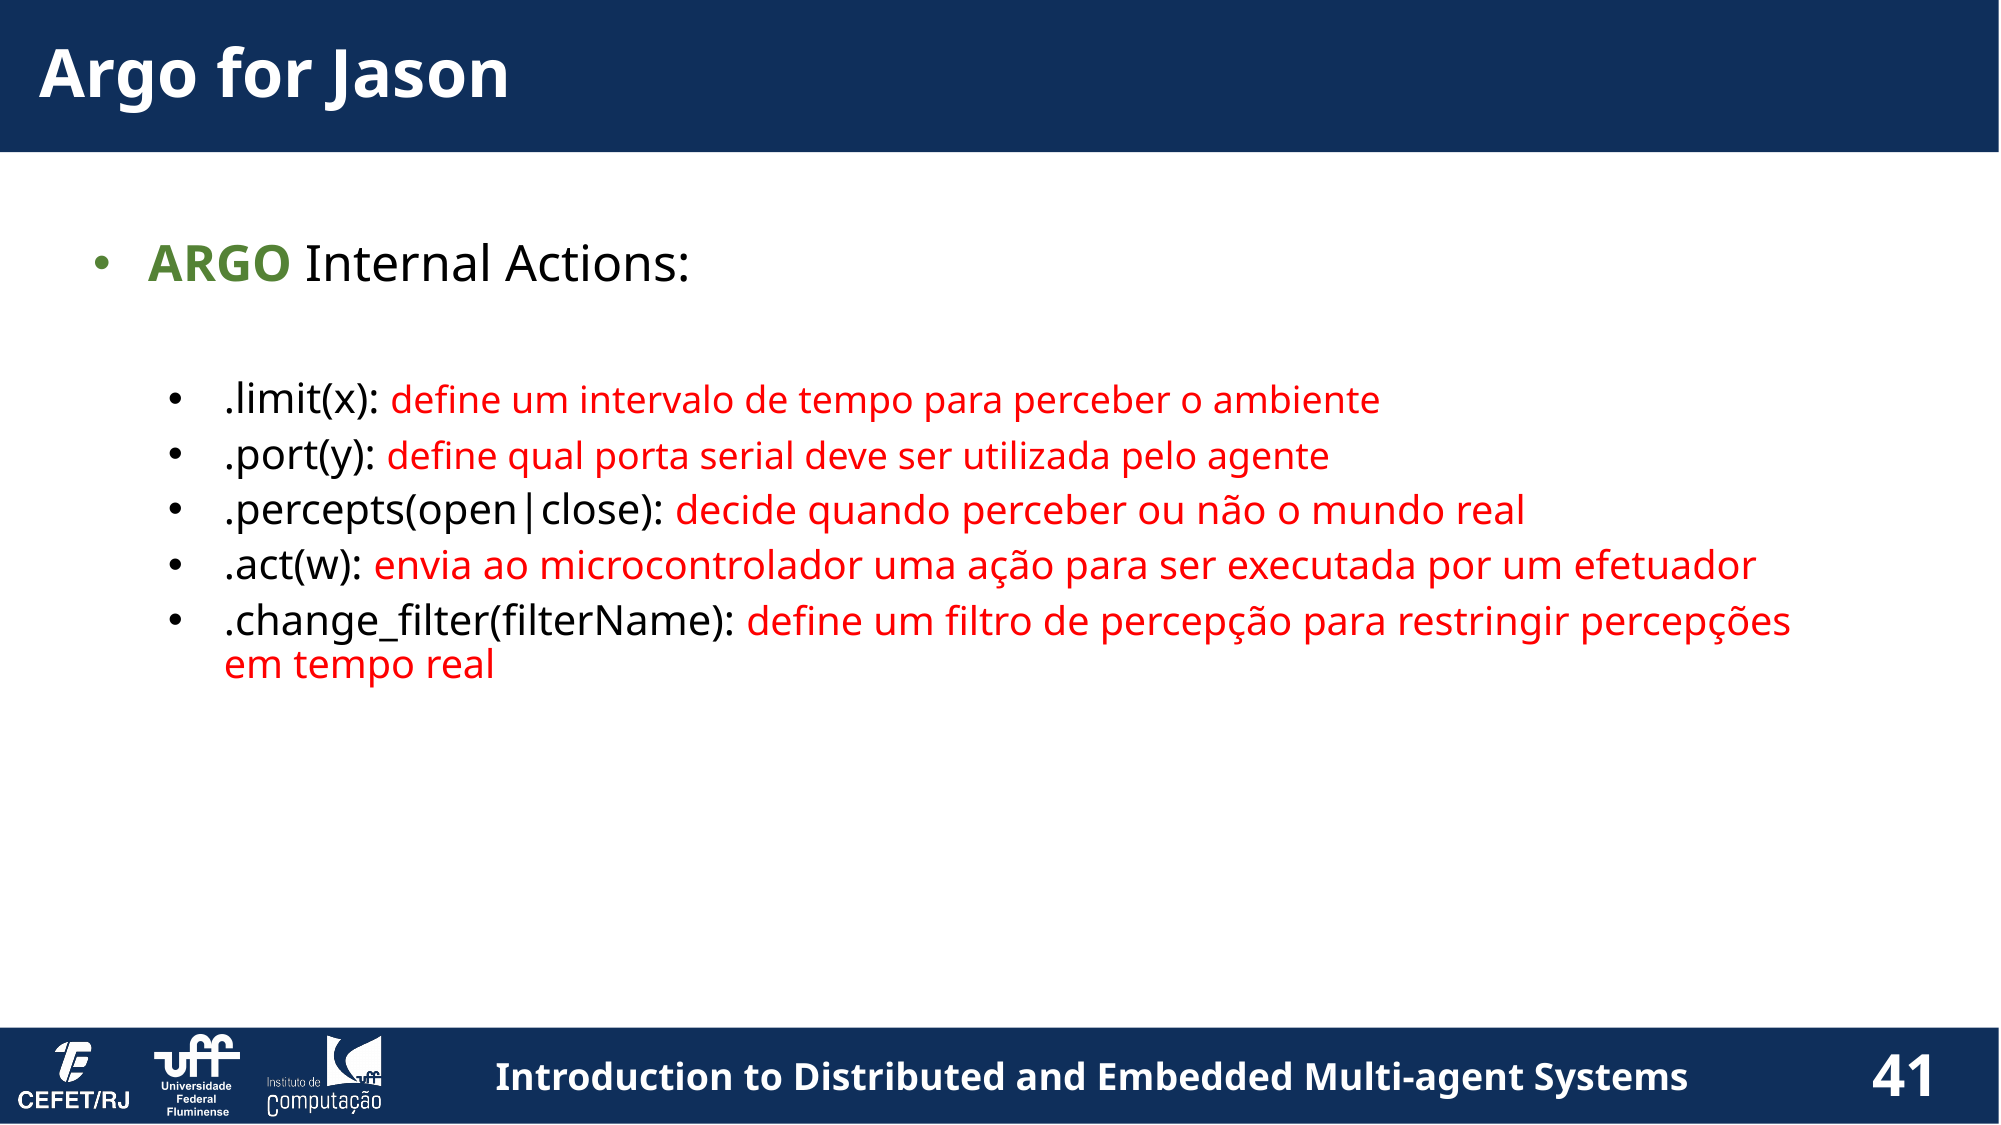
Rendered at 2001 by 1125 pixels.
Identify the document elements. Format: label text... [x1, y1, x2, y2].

picture [265, 1033, 383, 1117]
picture [153, 1033, 241, 1121]
text_box Argo for Jason [25, 23, 1999, 119]
text_box ARGO Internal Actions: .limit(x): define um intervalo de tempo para perceber o ambiente .port(y): define qual porta serial deve ser utilizada pelo agente .percepts(open|close): decide quando perceber ou não o mundo real .act(w): envia ao microcontrolador uma ação para ser executada por um efetuador .change_filter(filterName): define um filtro de percepção para restringir percepções em tempo real [77, 231, 1832, 1005]
picture [18, 1021, 129, 1125]
